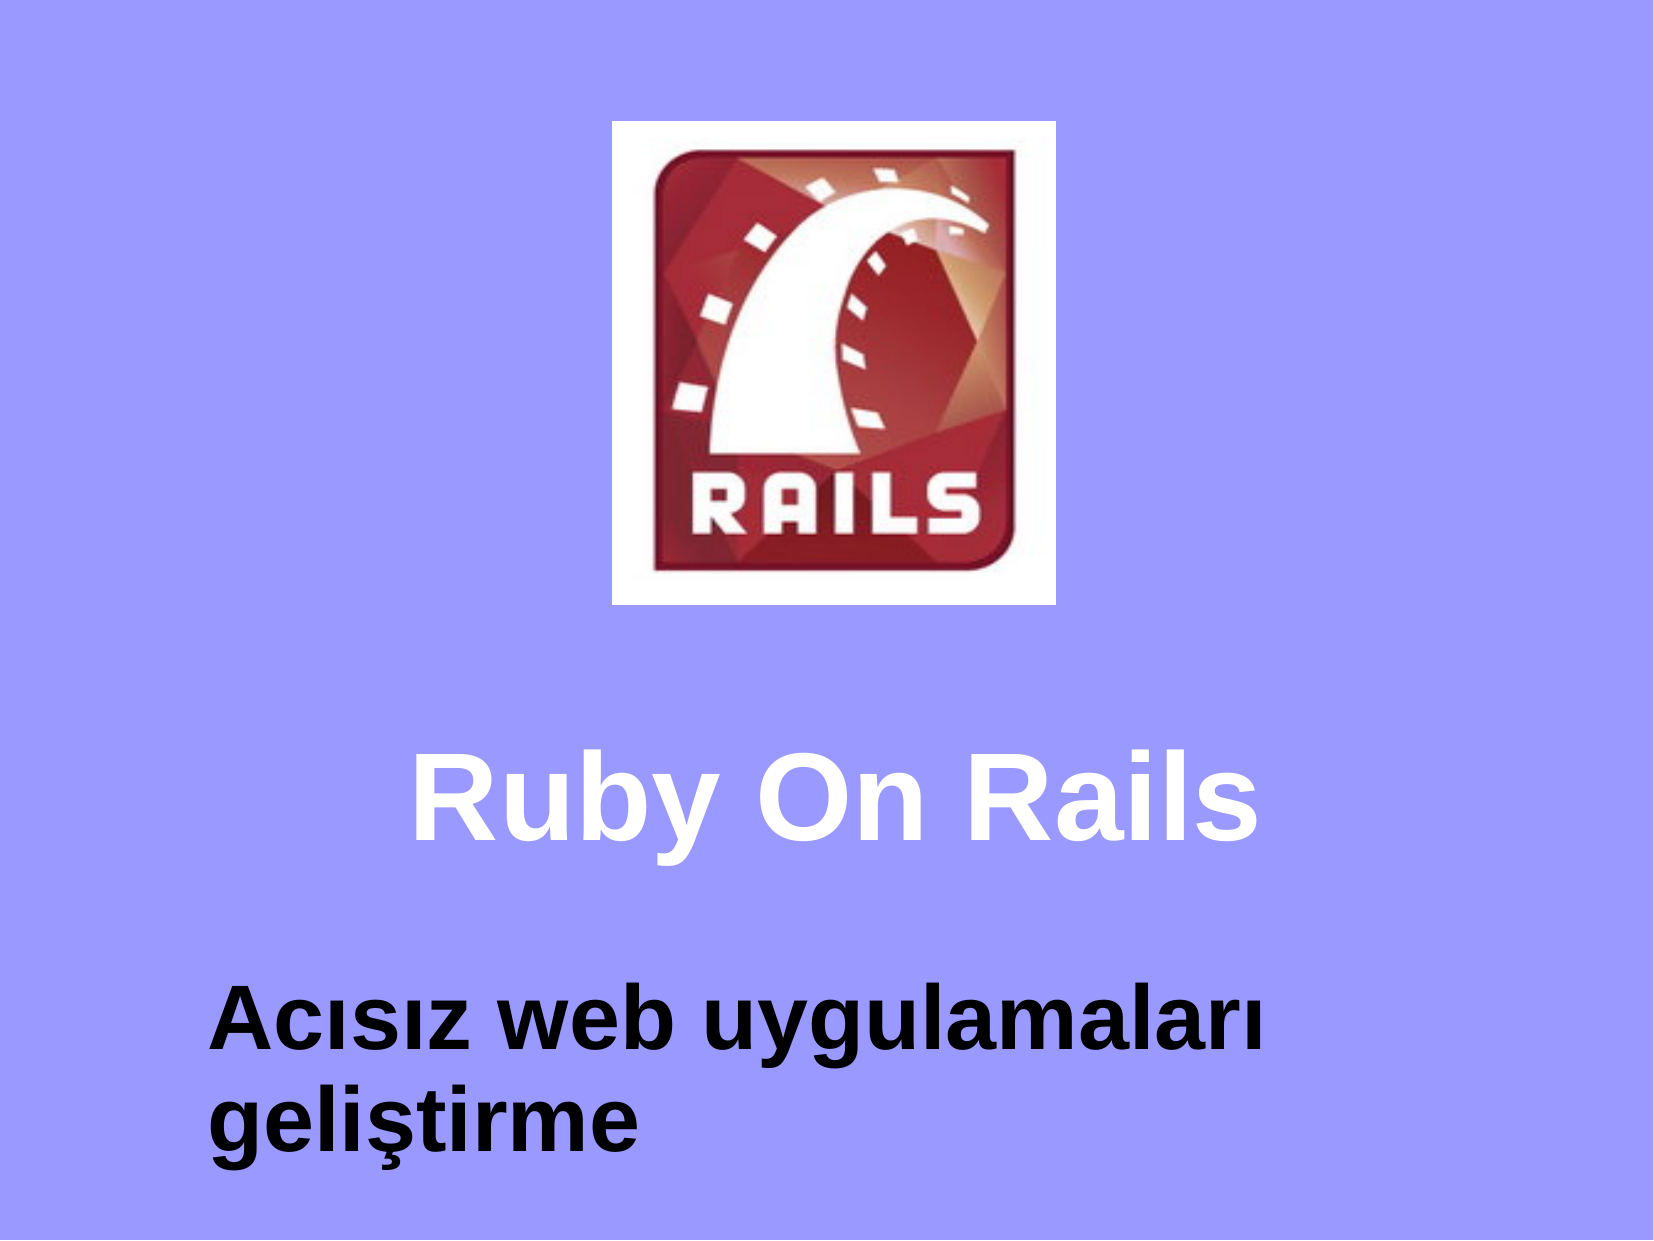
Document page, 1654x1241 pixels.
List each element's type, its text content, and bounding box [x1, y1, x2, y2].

title Ruby On Rails [222, 717, 1449, 878]
picture [612, 121, 1056, 605]
text_box Acısız web uygulamaları geliştirme [192, 958, 1532, 1092]
